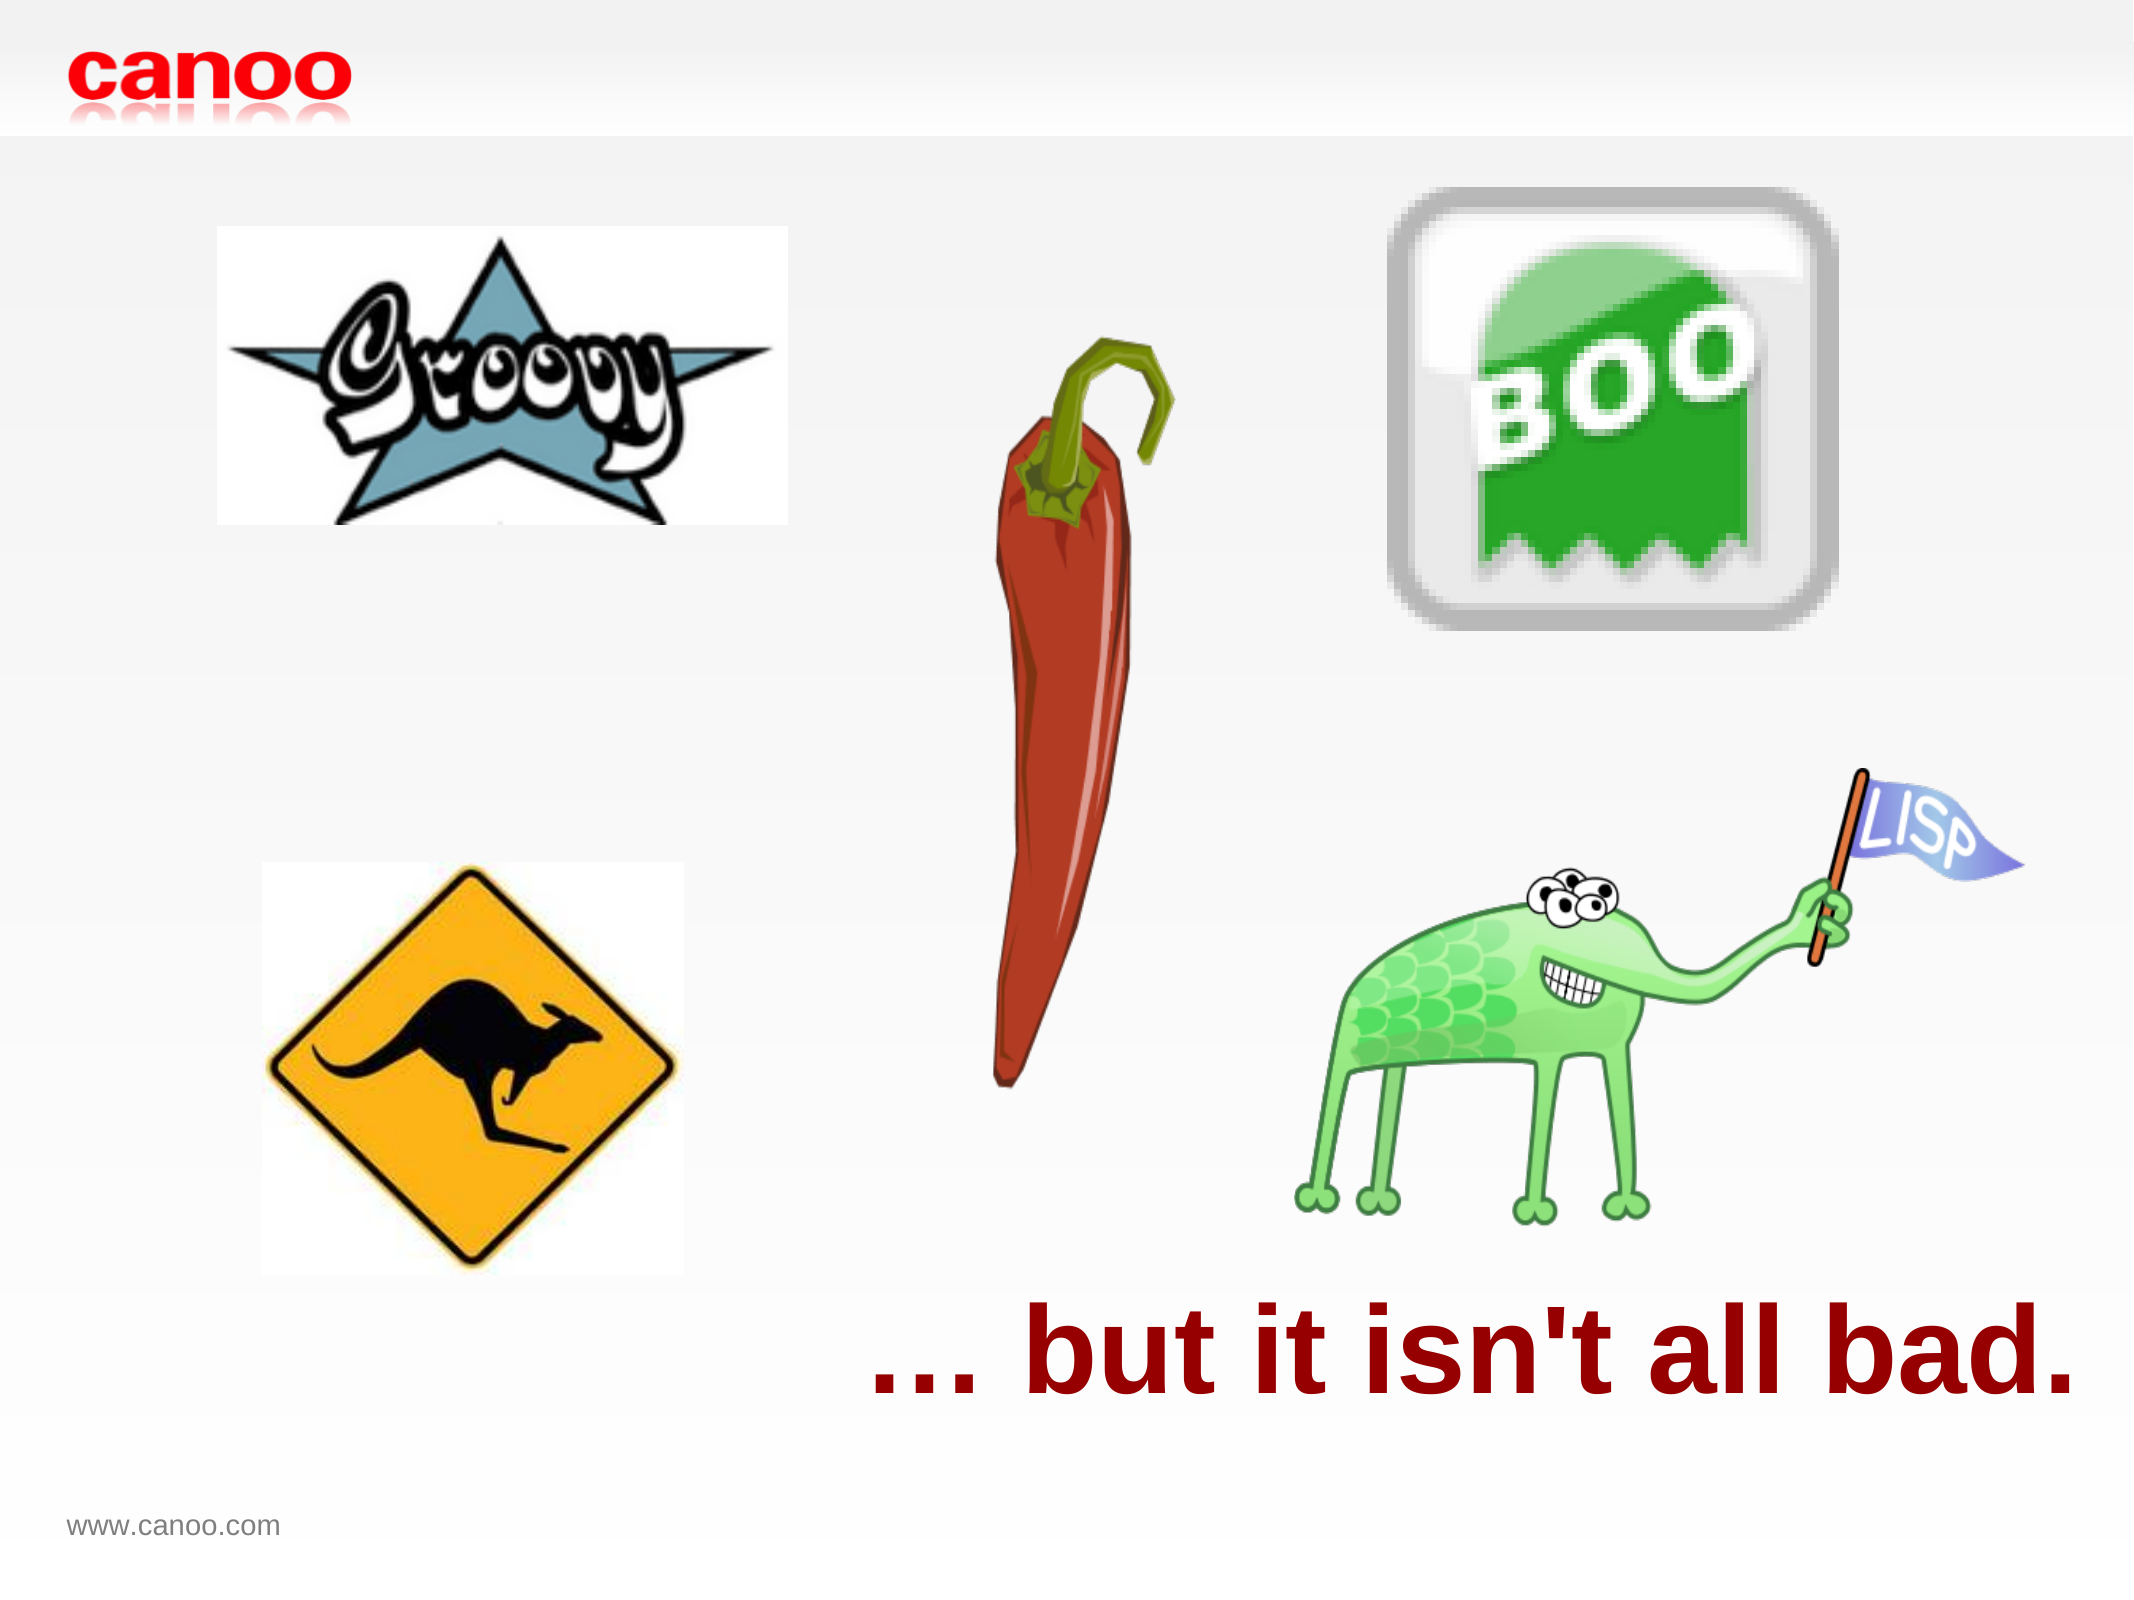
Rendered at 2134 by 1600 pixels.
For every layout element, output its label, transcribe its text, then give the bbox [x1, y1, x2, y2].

title … but it isn't all bad. [75, 1260, 2088, 1427]
picture [217, 226, 788, 526]
picture [970, 319, 1198, 1107]
picture [1387, 187, 1839, 631]
picture [1294, 768, 2026, 1227]
picture [262, 862, 684, 1276]
picture [65, 48, 353, 154]
